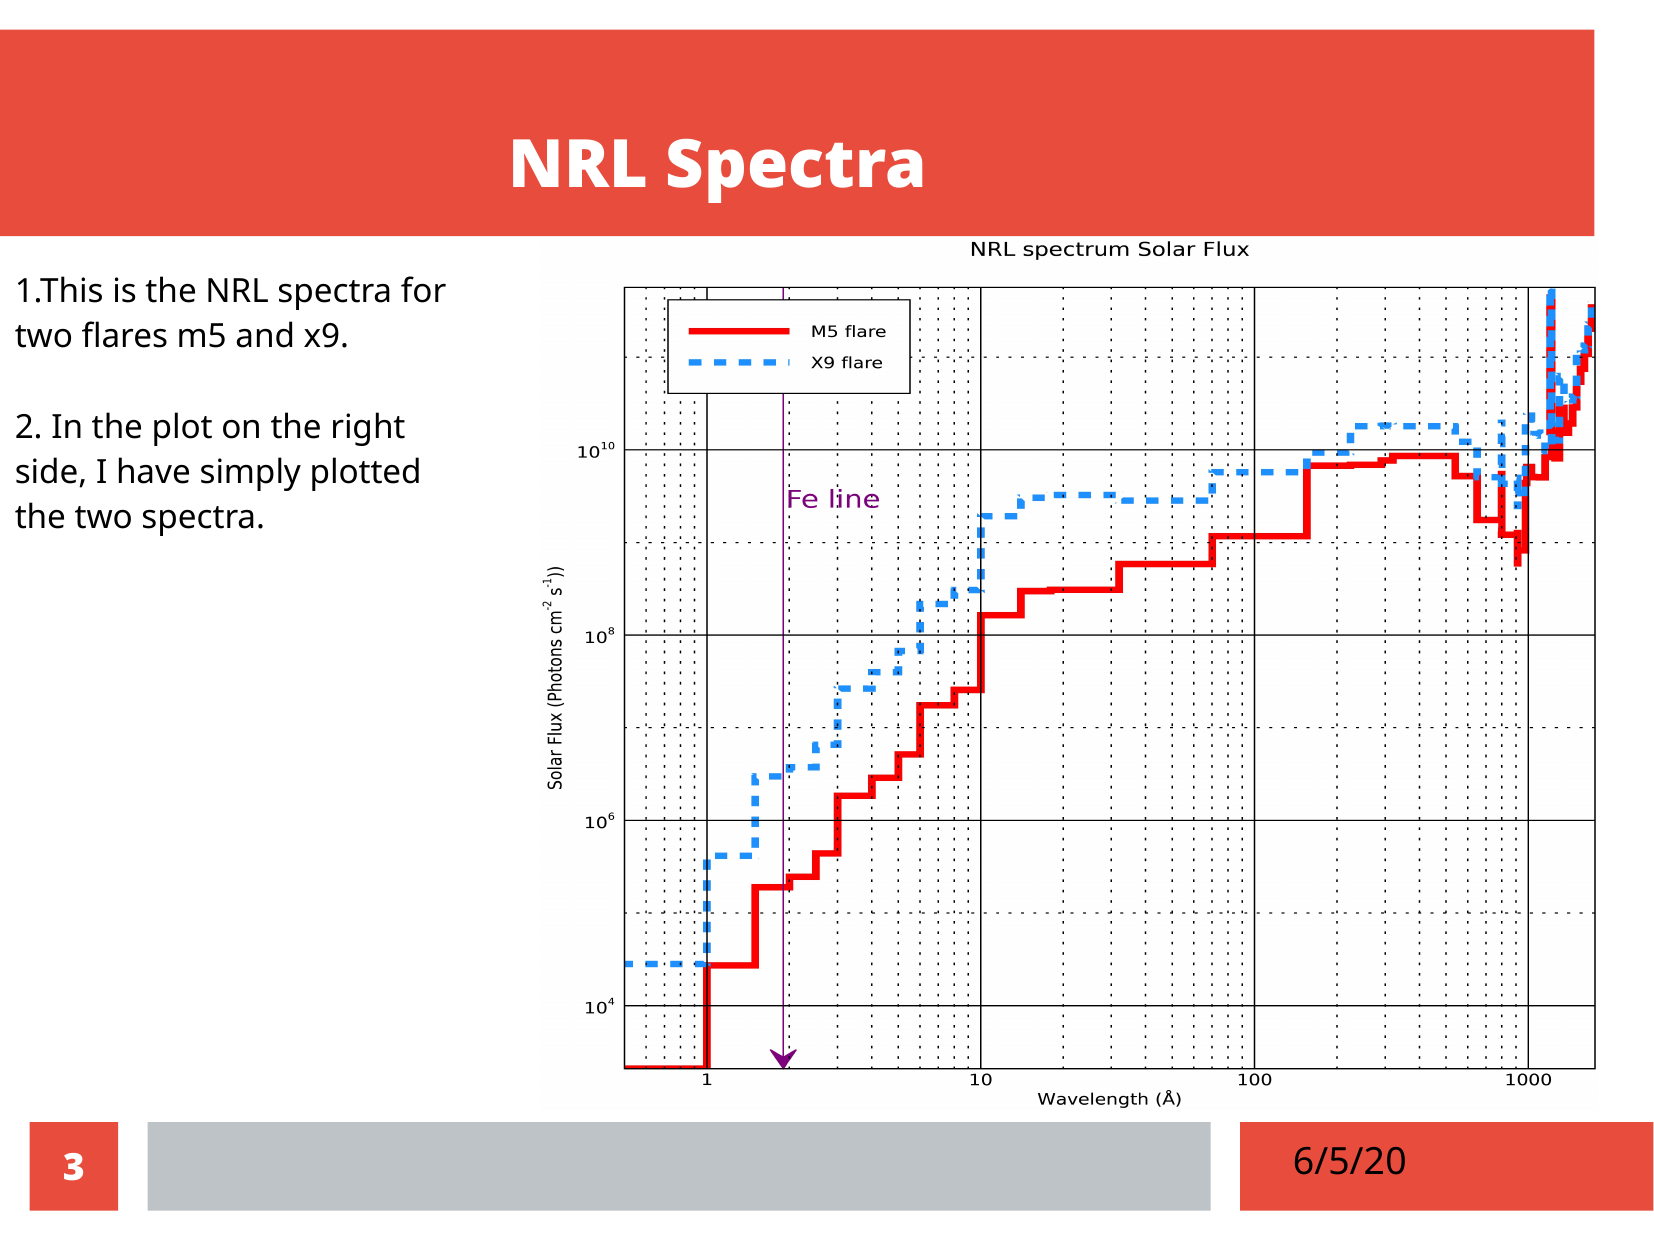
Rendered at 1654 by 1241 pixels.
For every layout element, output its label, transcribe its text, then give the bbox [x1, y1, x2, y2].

picture [540, 239, 1598, 1111]
title NRL Spectra [59, 59, 1595, 207]
text_box 6/5/20 [1278, 1126, 1501, 1201]
text_box 1.This is the NRL spectra for two flares m5 and x9. 2. In the plot on the right side, I have simply plotted the two spectra. [0, 259, 490, 802]
